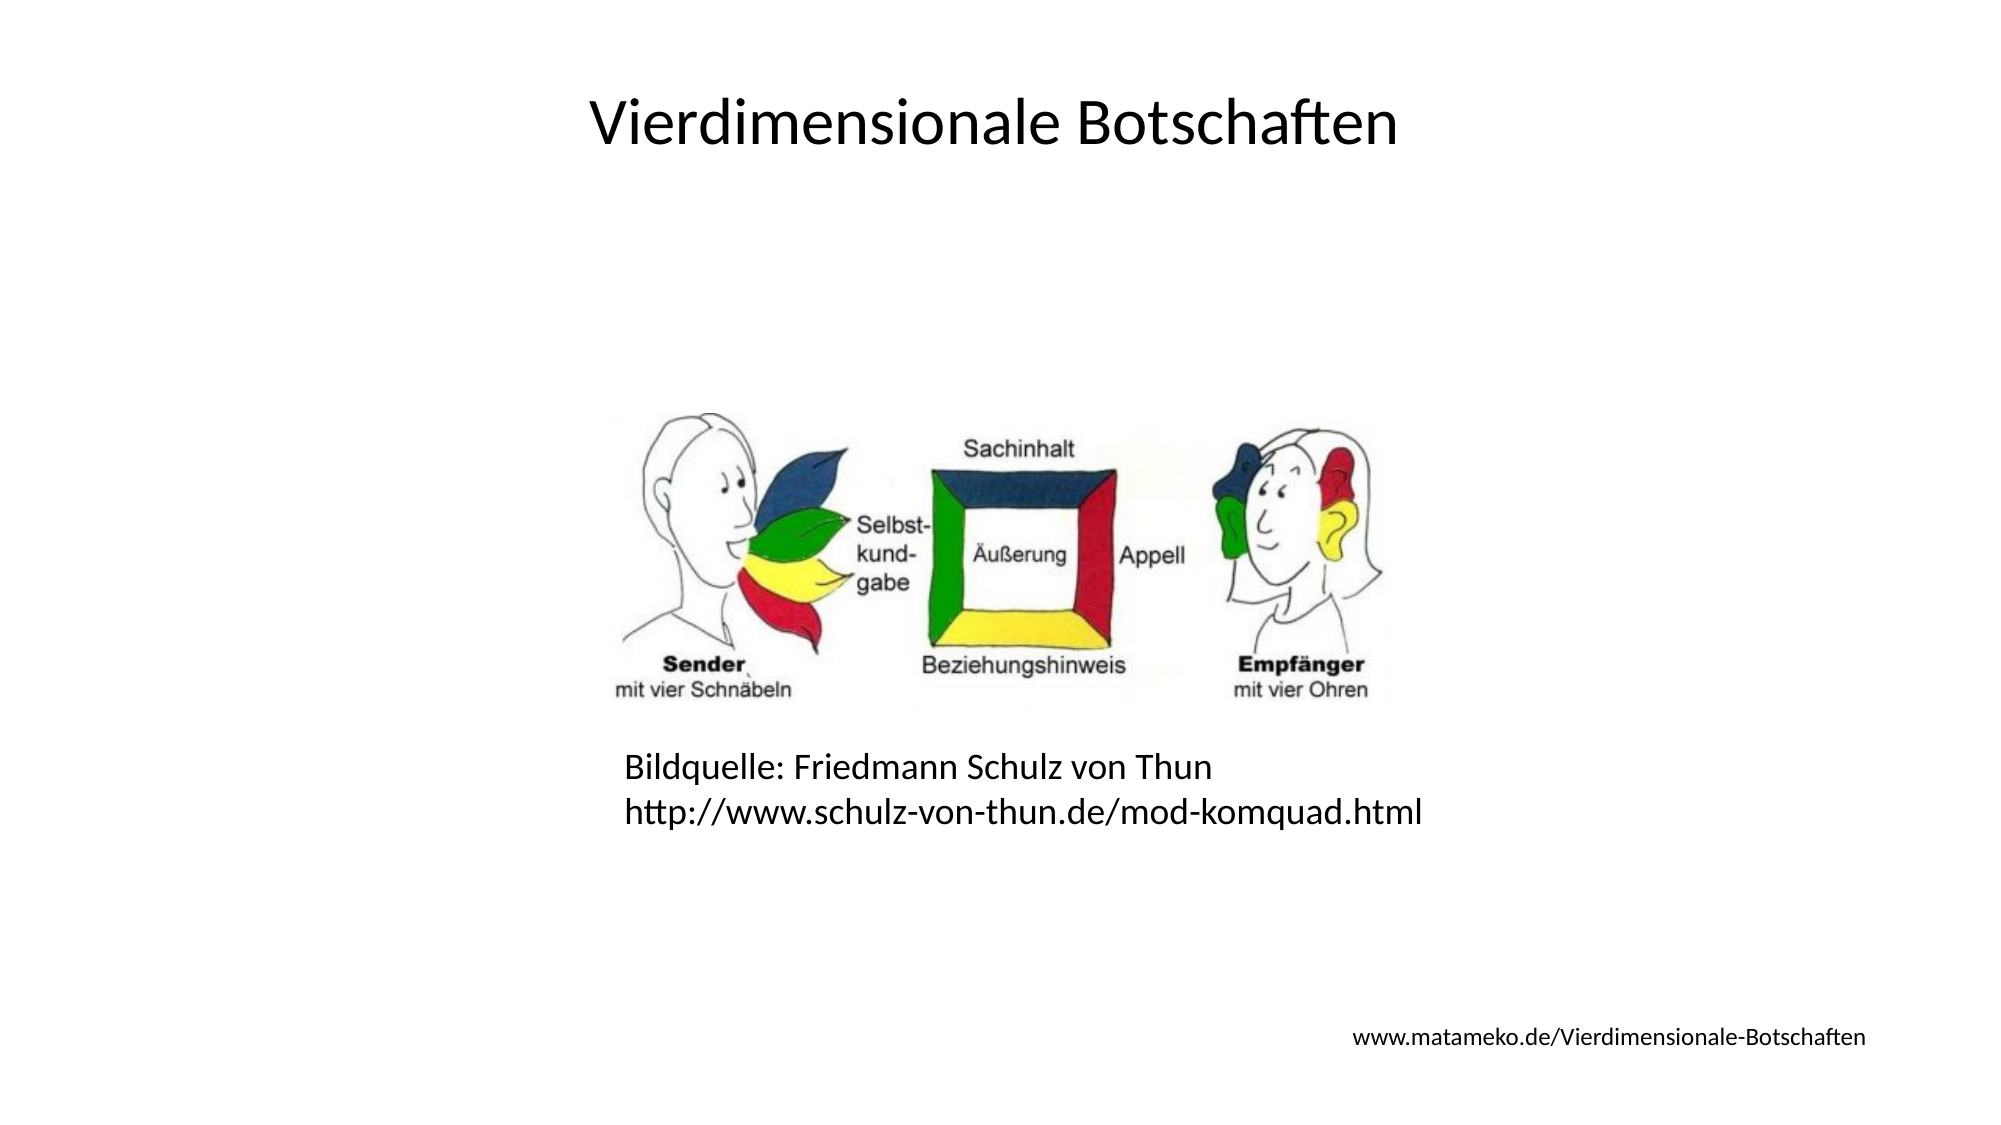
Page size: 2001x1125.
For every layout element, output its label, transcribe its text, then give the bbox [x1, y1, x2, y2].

text_box Vierdimensionale Botschaften [574, 70, 1426, 167]
picture [609, 414, 1391, 711]
text_box Bildquelle: Friedmann Schulz von Thun http://www.schulz-von-thun.de/mod-komquad.html [609, 734, 1609, 839]
text_box www.matameko.de/Vierdimensionale-Botschaften [1338, 1013, 1883, 1058]
